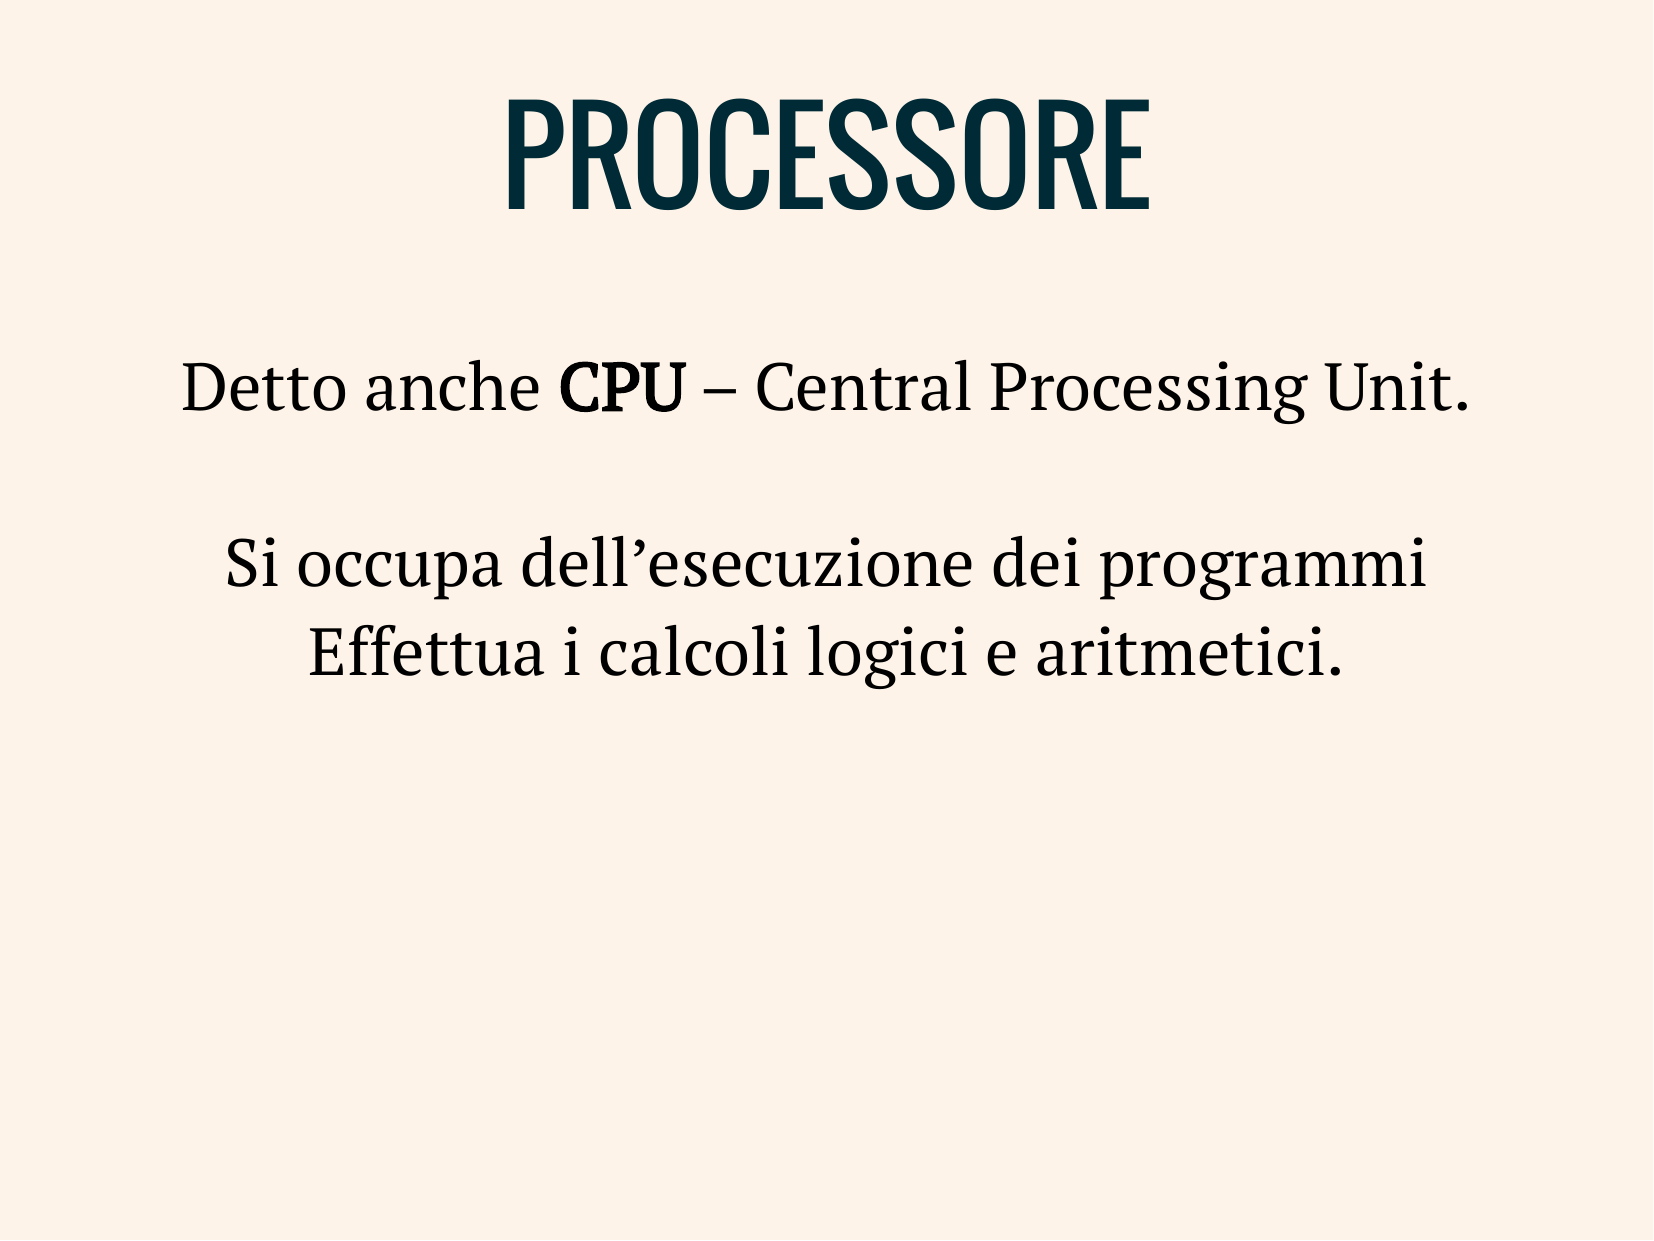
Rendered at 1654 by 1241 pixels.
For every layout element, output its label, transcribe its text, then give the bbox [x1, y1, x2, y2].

text_box Detto anche CPU – Central Processing Unit. Si occupa dell’esecuzione dei programmi Effettua i calcoli logici e aritmetici. [82, 290, 1571, 1010]
title Processore [82, 49, 1571, 257]
